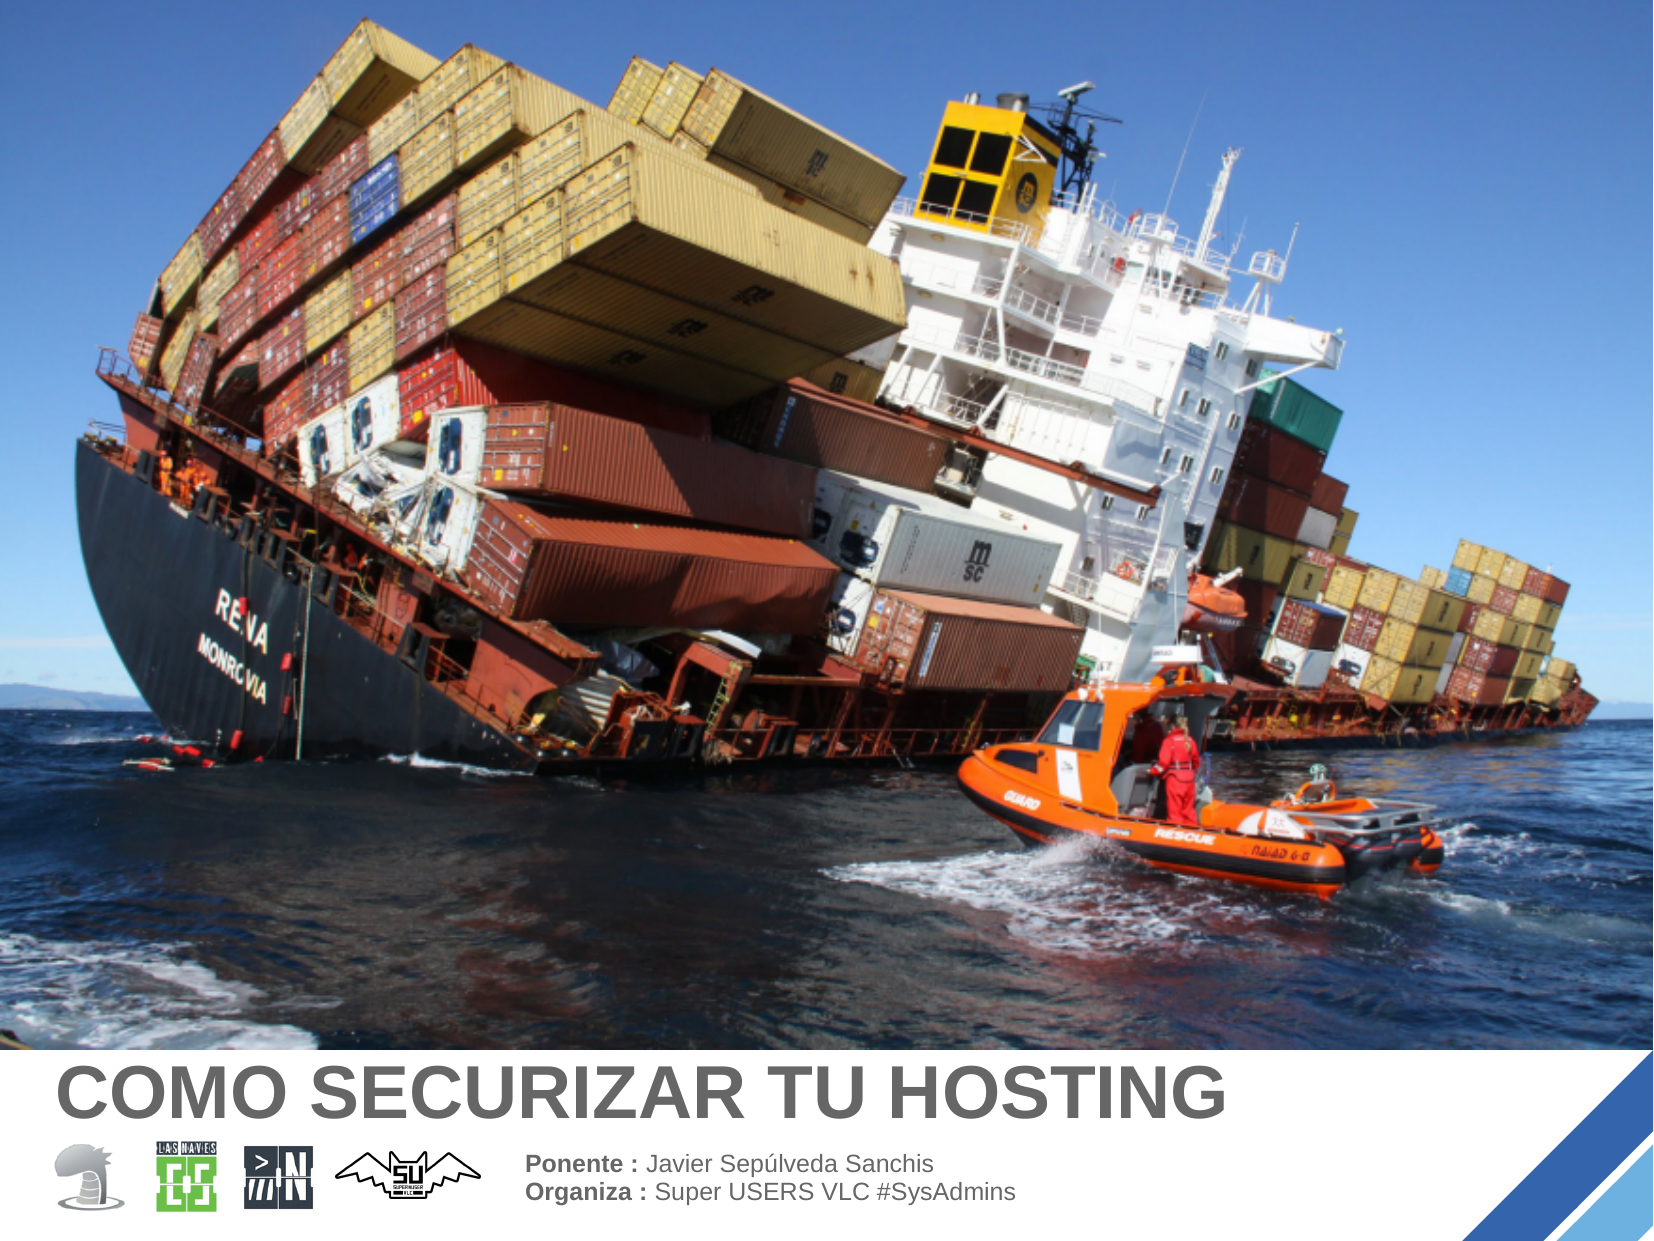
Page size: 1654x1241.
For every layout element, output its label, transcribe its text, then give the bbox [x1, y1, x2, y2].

picture [0, 0, 1654, 1241]
picture [54, 1141, 125, 1213]
picture [240, 1139, 316, 1216]
picture [335, 1151, 481, 1199]
text_box Ponente : Javier Sepúlveda Sanchis Organiza : Super USERS VLC #SysAdmins [525, 1086, 1216, 1241]
picture [156, 1141, 217, 1212]
title COMO SECURIZAR TU HOSTING [0, 1051, 1393, 1151]
